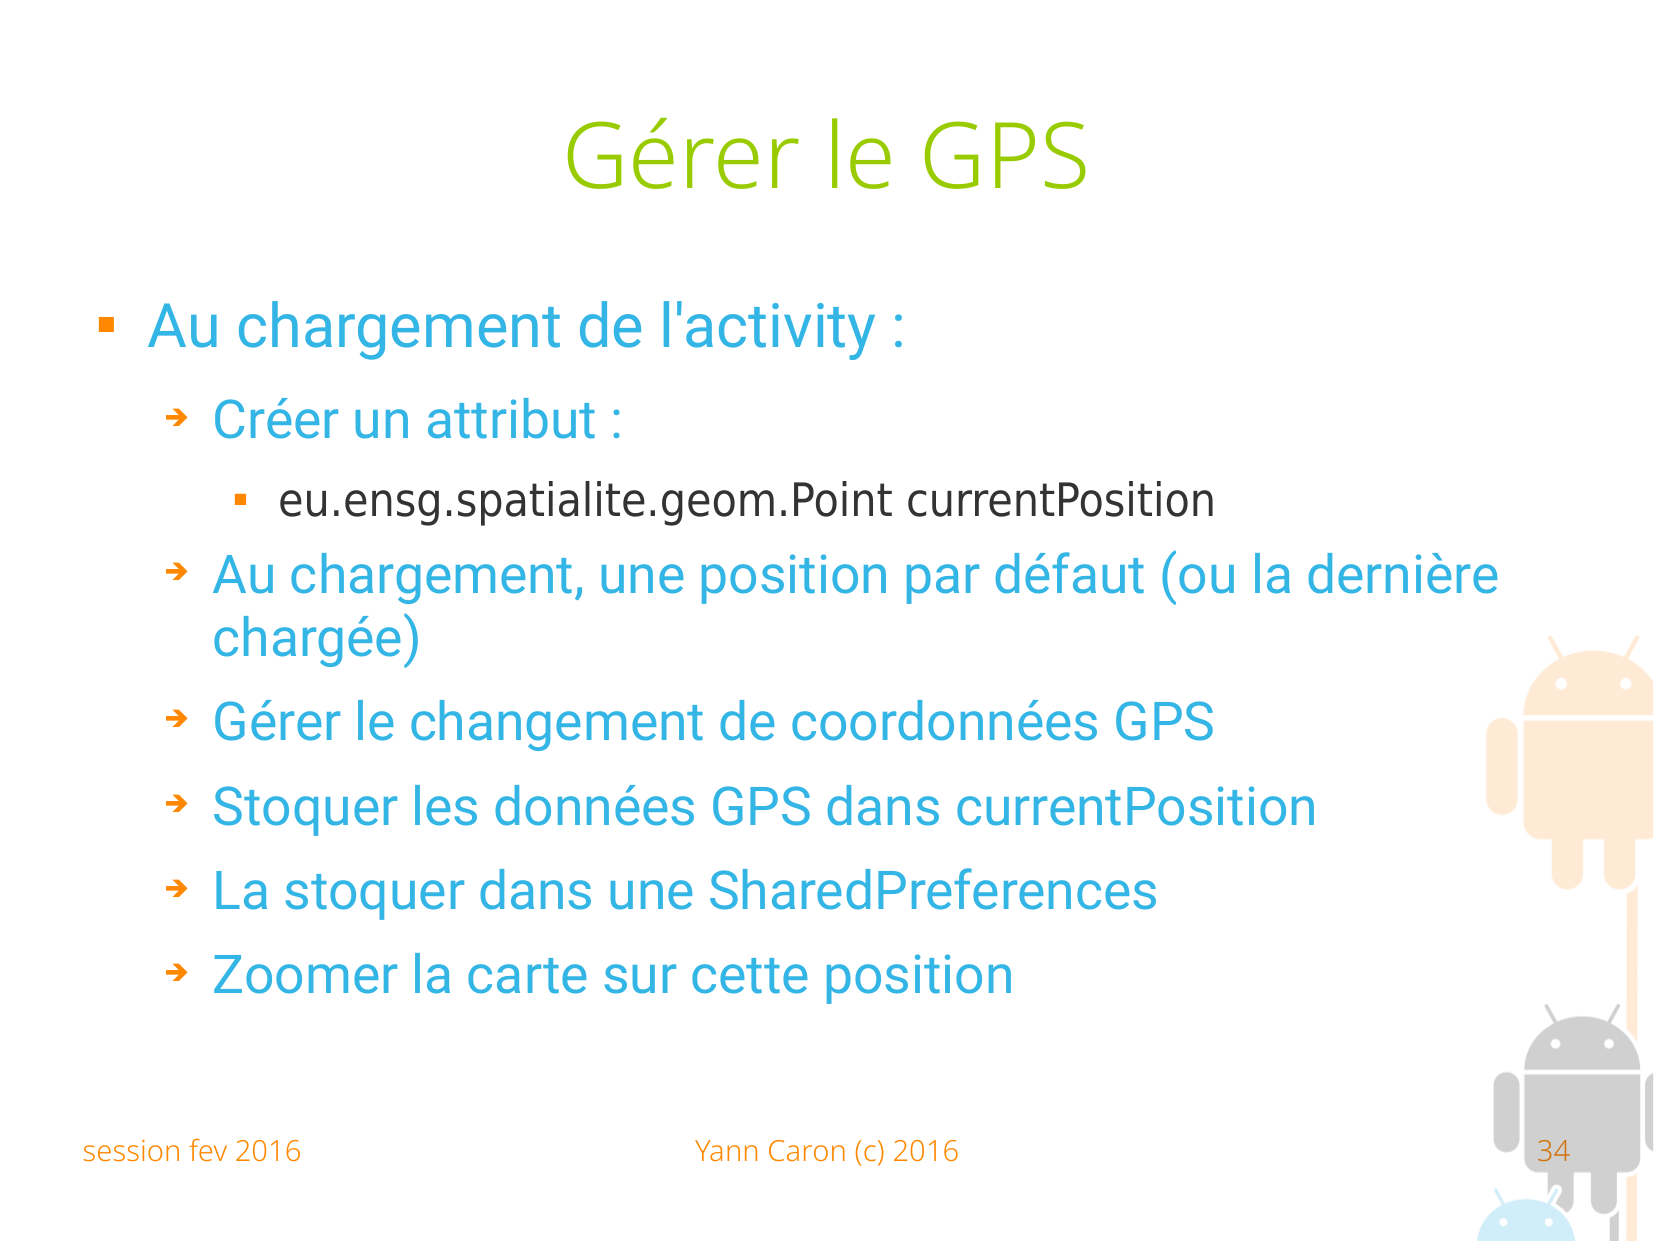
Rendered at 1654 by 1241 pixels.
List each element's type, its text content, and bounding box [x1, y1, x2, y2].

list Au chargement de l'activity : Créer un attribut : eu.ensg.spatialite.geom.Point currentPosition Au chargement, une position par défaut (ou la dernière chargée) Gérer le changement de coordonnées GPS Stoquer les données GPS dans currentPosition La stoquer dans une SharedPreferences Zoomer la carte sur cette position [82, 290, 1571, 1010]
picture [240, 423, 1654, 1241]
title Gérer le GPS [82, 49, 1571, 257]
